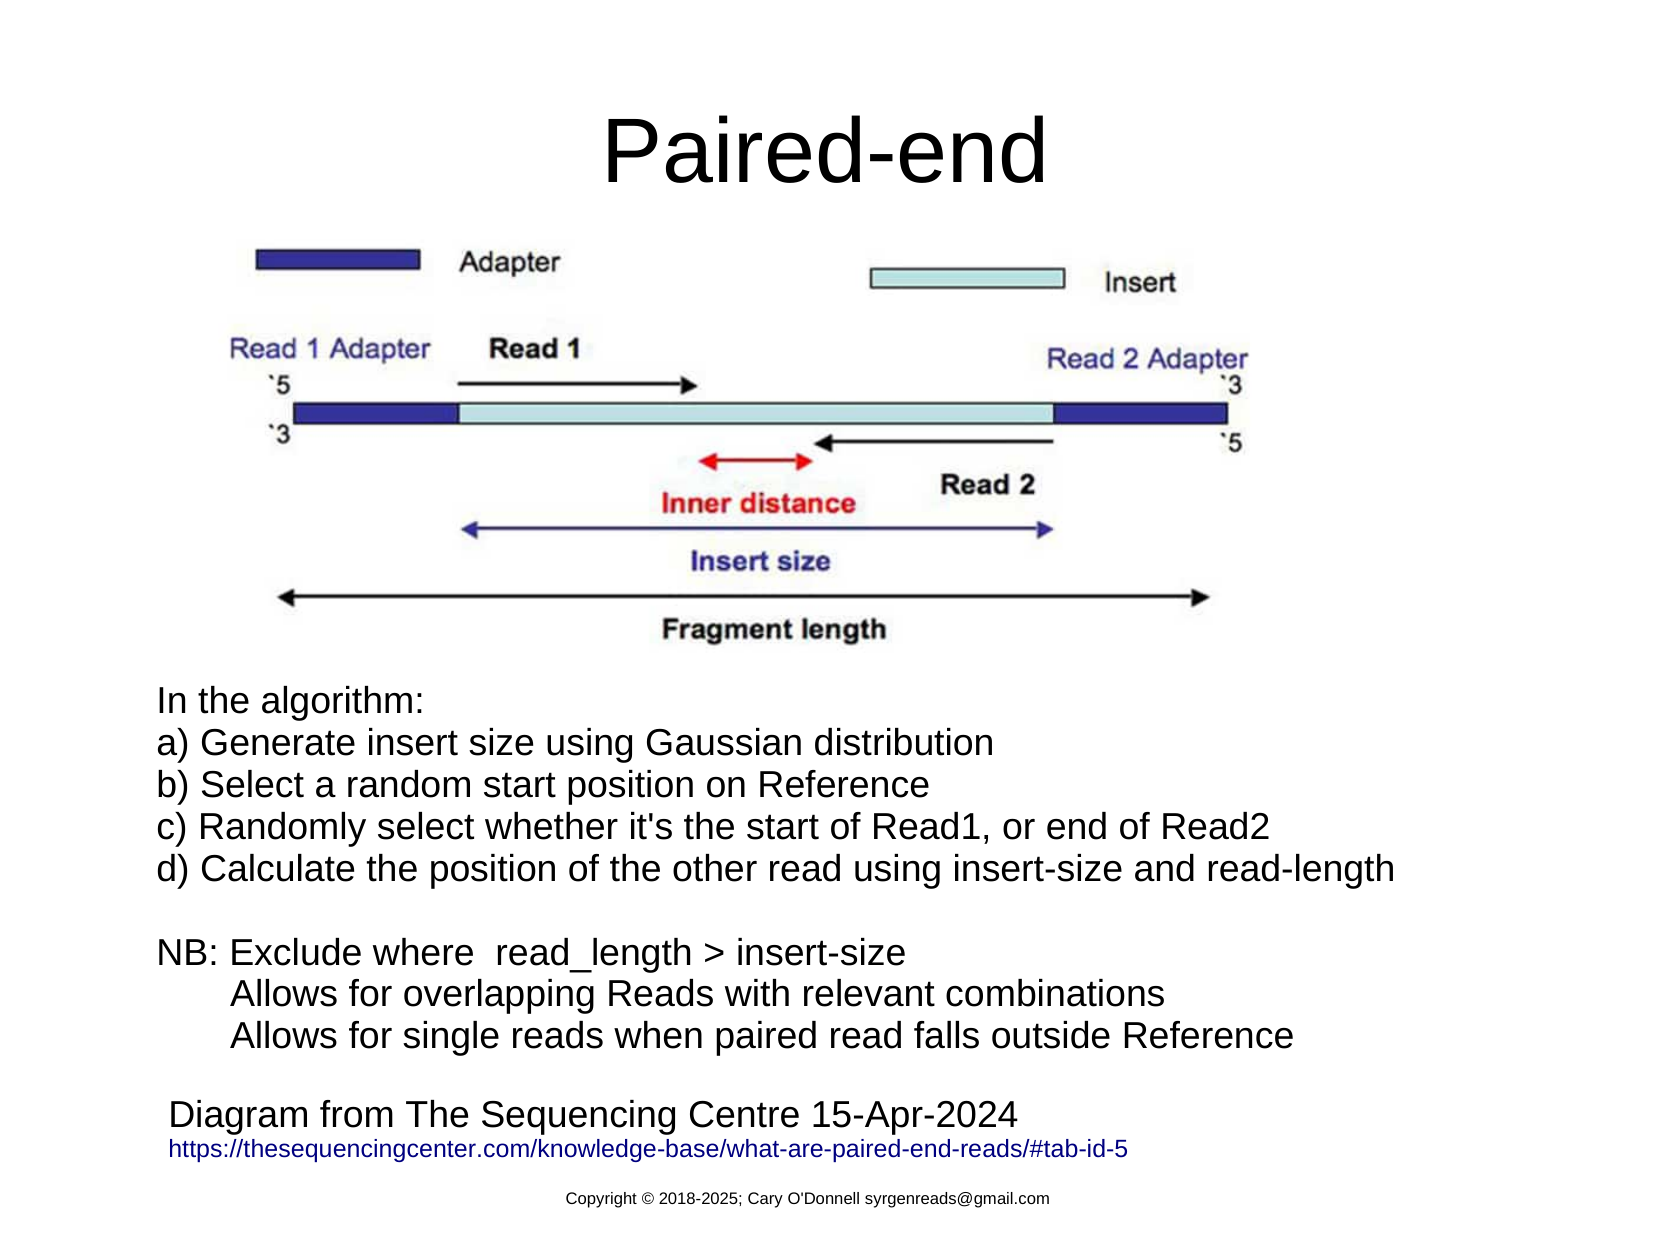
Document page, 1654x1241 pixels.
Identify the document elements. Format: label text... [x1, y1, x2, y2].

picture [218, 230, 1264, 661]
text_box Diagram from The Sequencing Centre 15-Apr-2024 https://thesequencingcenter.com/knowledge-base/what-are-paired-end-reads/#tab-id-5 [153, 1086, 1571, 1199]
text_box In the algorithm: a) Generate insert size using Gaussian distribution b) Select a random start position on Reference c) Randomly select whether it's the start of Read1, or end of Read2 d) Calculate the position of the other read using insert-size and read-length NB: Exclude where read_length > insert-size Allows for overlapping Reads with relevant combinations Allows for single reads when paired read falls outside Reference [141, 673, 1411, 1107]
title Paired-end [82, 49, 1569, 255]
